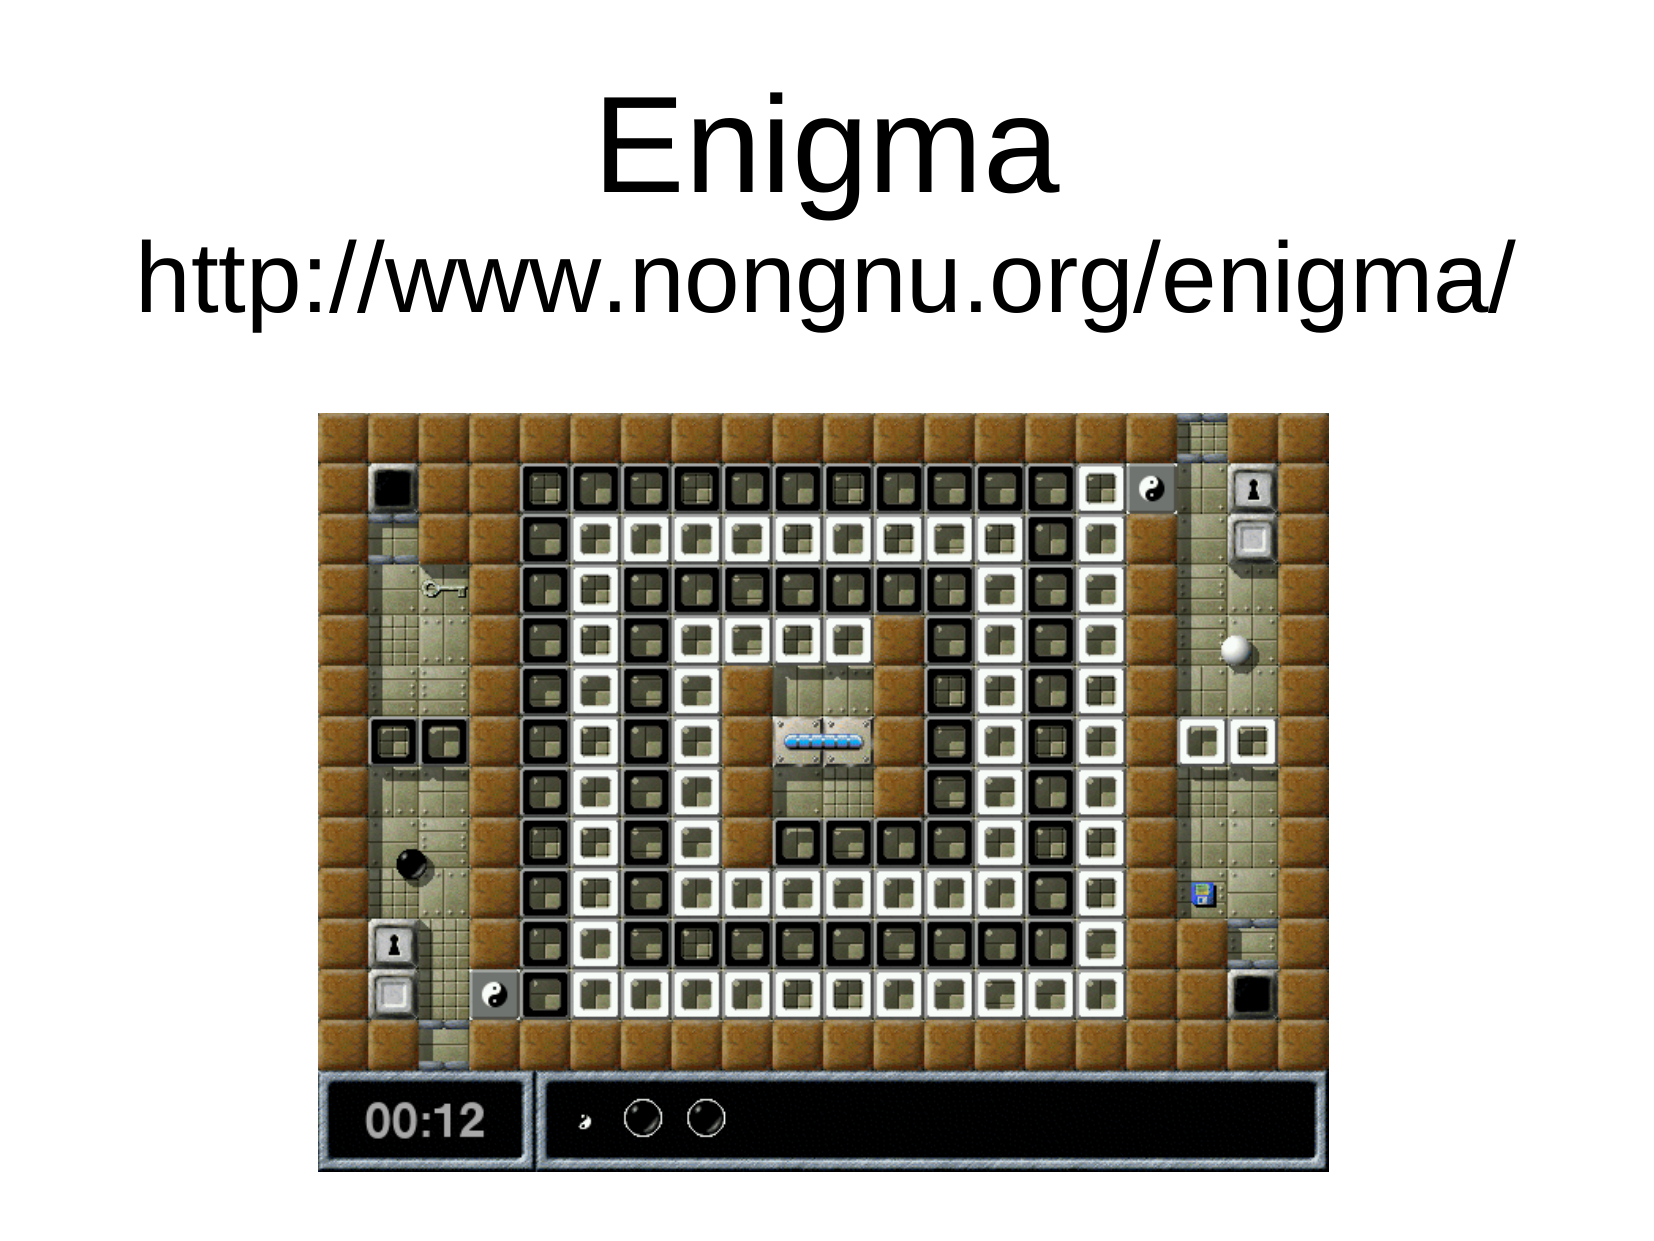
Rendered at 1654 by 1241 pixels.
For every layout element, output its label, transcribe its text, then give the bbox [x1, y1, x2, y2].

picture [318, 413, 1329, 1172]
title Enigma http://www.nongnu.org/enigma/ [82, 67, 1571, 334]
